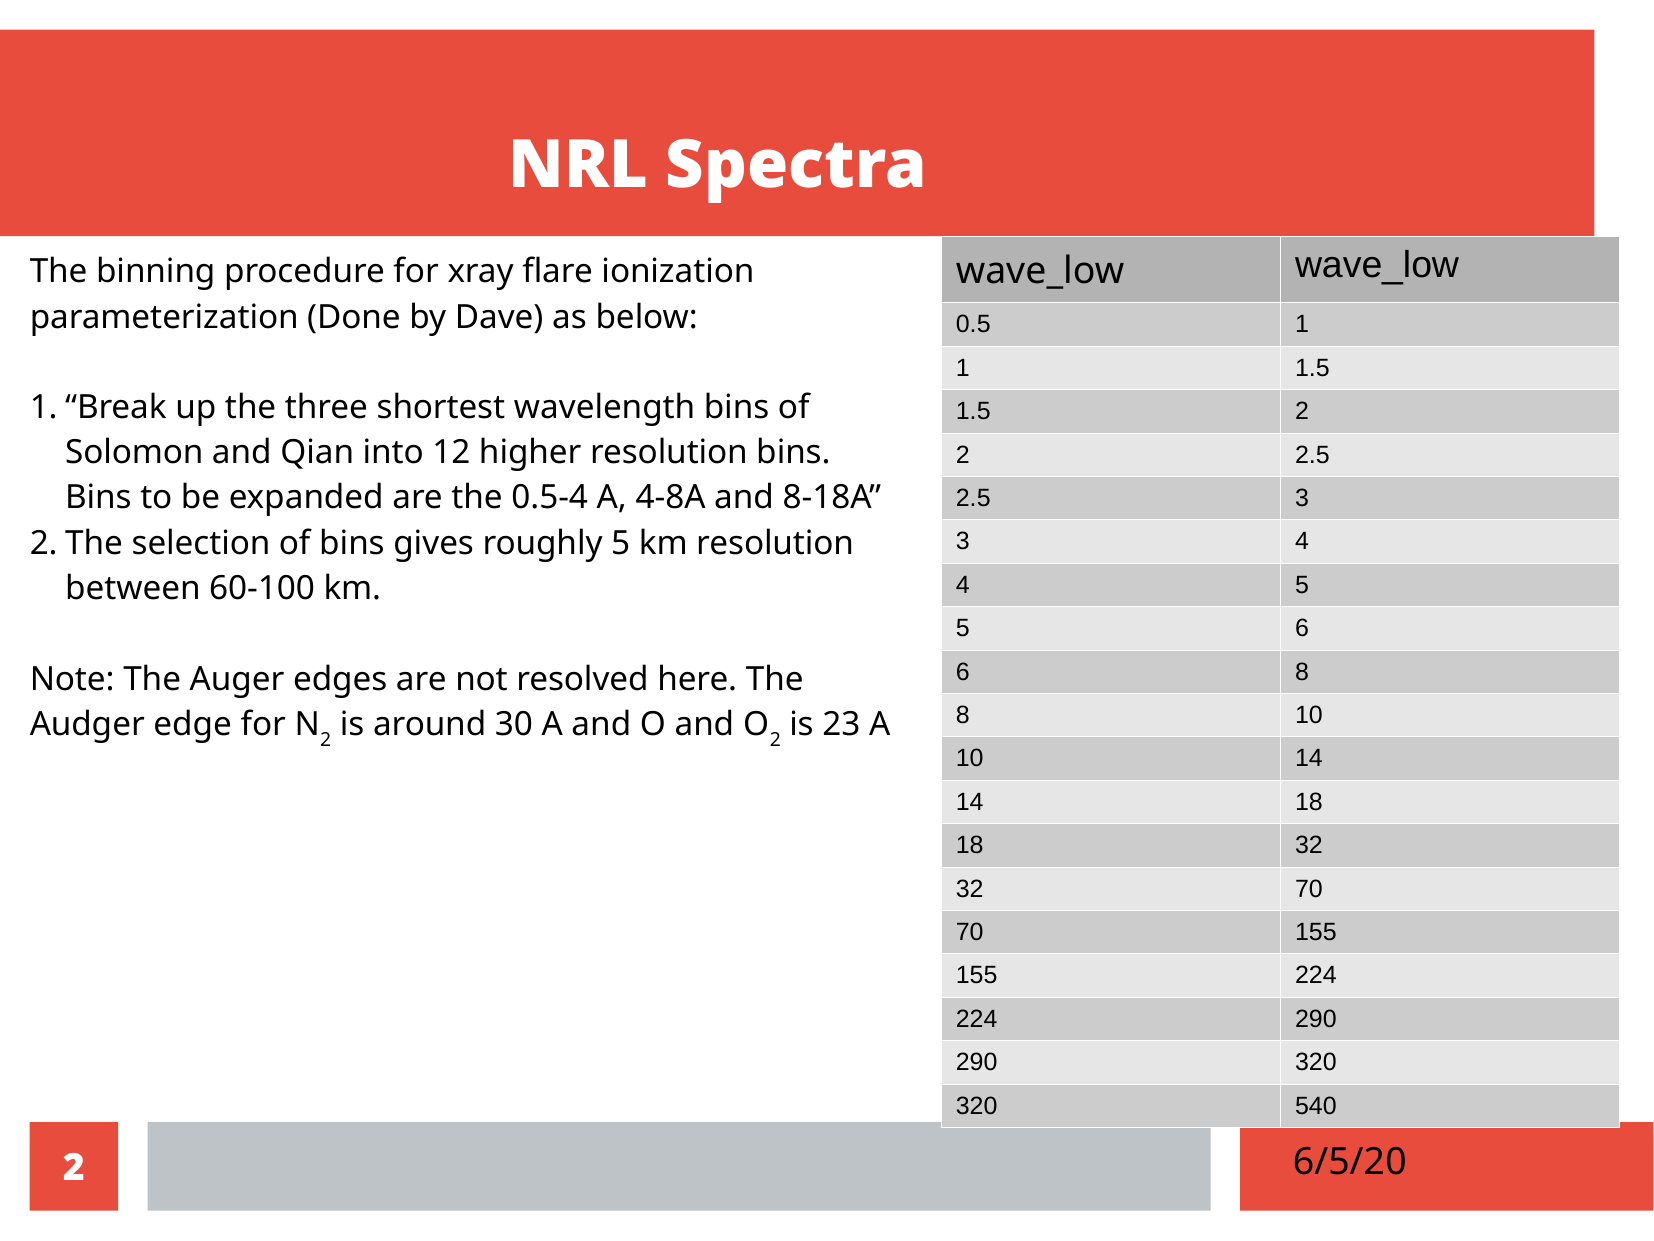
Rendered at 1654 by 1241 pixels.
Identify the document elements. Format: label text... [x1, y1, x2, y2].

table_cell 155 [1281, 911, 1619, 953]
table_cell 1 [1281, 303, 1619, 346]
table_cell 18 [942, 824, 1280, 867]
table_cell 320 [942, 1085, 1280, 1127]
table_cell 10 [1281, 694, 1619, 736]
table_header wave_low [1281, 237, 1619, 302]
table_cell 8 [1281, 651, 1619, 693]
table_cell 2 [1281, 390, 1619, 433]
table_cell 2 [942, 434, 1280, 476]
table_cell 3 [1281, 477, 1619, 519]
table_cell 5 [1281, 564, 1619, 606]
table_cell 1.5 [1281, 347, 1619, 389]
table_cell 6 [1281, 607, 1619, 650]
table_header wave_low [942, 237, 1280, 302]
table_cell 70 [1281, 868, 1619, 910]
table_cell 0.5 [942, 303, 1280, 346]
table_cell 32 [942, 868, 1280, 910]
table_cell 14 [1281, 737, 1619, 780]
table_cell 4 [1281, 520, 1619, 563]
table_cell 290 [942, 1041, 1280, 1084]
table_cell 4 [942, 564, 1280, 606]
table_cell 70 [942, 911, 1280, 953]
table_cell 10 [942, 737, 1280, 780]
text_box The binning procedure for xray flare ionization parameterization (Done by Dave) as below: “Break up the three shortest wavelength bins of Solomon and Qian into 12 higher resolution bins. Bins to be expanded are the 0.5-4 A, 4-8A and 8-18A” The selection of bins gives roughly 5 km resolution between 60-100 km. Note: The Auger edges are not resolved here. The Audger edge for N2 is around 30 A and O and O2 is 23 A [15, 240, 916, 764]
table_cell 14 [942, 781, 1280, 823]
table_cell 1.5 [942, 390, 1280, 433]
table_cell 3 [942, 520, 1280, 563]
table_cell 224 [942, 998, 1280, 1040]
table_cell 8 [942, 694, 1280, 736]
table_cell 224 [1281, 954, 1619, 997]
table_cell 18 [1281, 781, 1619, 823]
table_cell 2.5 [1281, 434, 1619, 476]
table_cell 5 [942, 607, 1280, 650]
table_cell 290 [1281, 998, 1619, 1040]
table_cell 320 [1281, 1041, 1619, 1084]
table_cell 32 [1281, 824, 1619, 867]
table_cell 1 [942, 347, 1280, 389]
table_cell 2.5 [942, 477, 1280, 519]
table_cell 6 [942, 651, 1280, 693]
table_cell 155 [942, 954, 1280, 997]
title NRL Spectra [59, 59, 1595, 207]
text_box 6/5/20 [1278, 1128, 1501, 1201]
table_cell 540 [1281, 1085, 1619, 1127]
